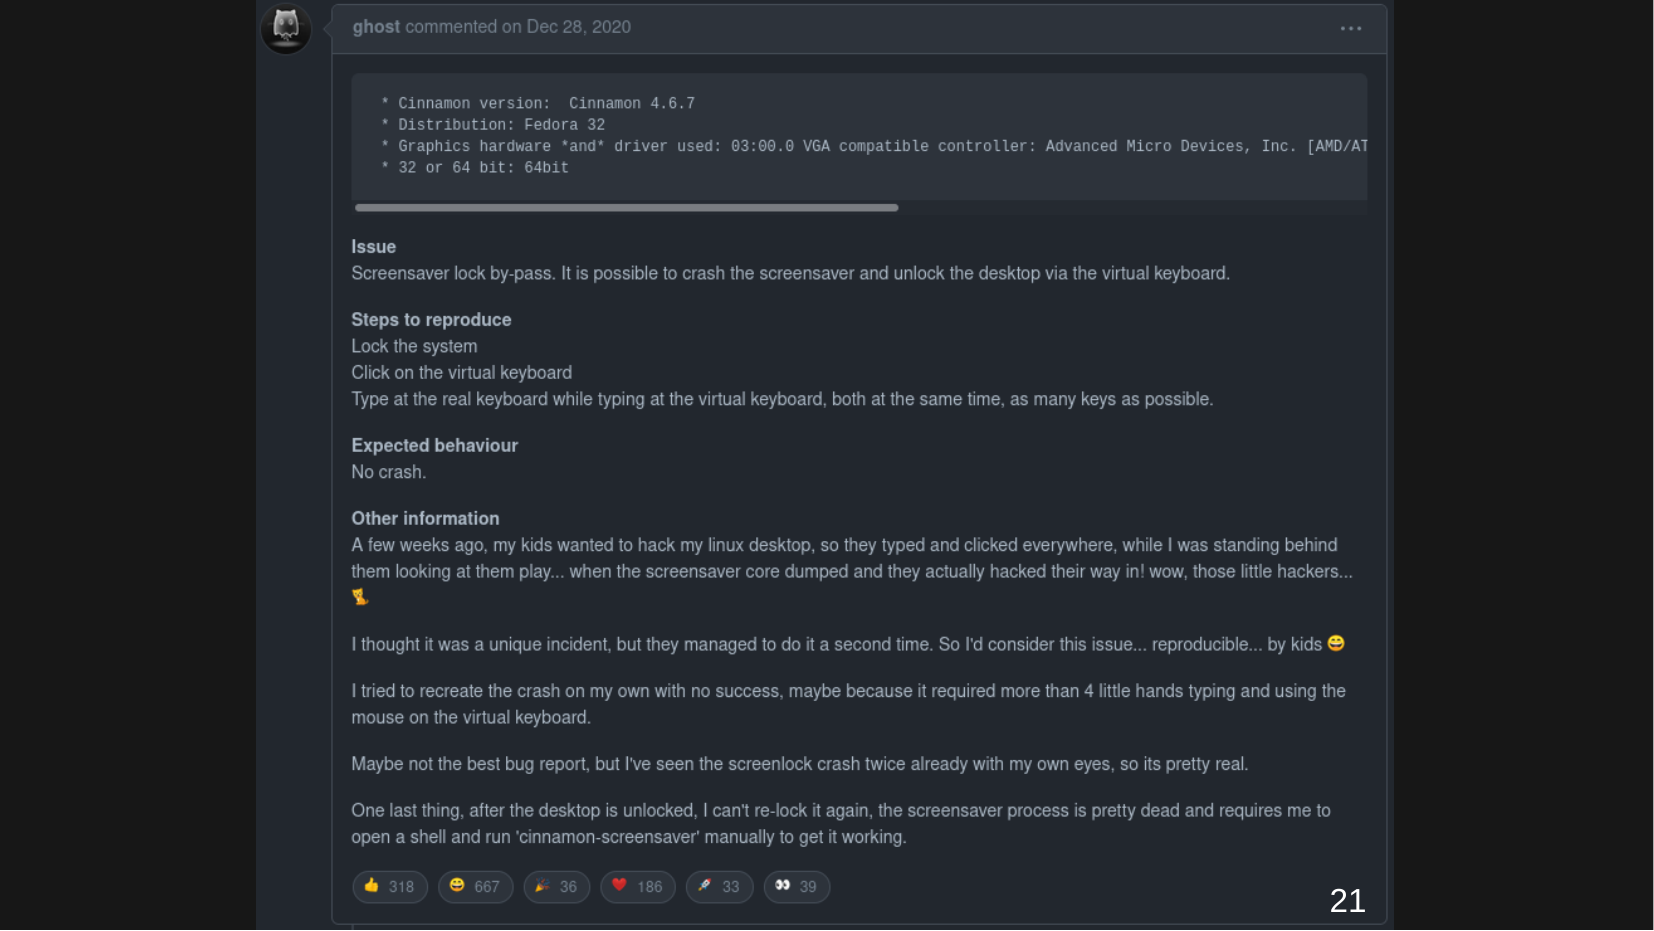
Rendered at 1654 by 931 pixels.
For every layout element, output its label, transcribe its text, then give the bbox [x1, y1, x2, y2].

picture [256, 0, 1394, 930]
text_box <number> [1314, 874, 1654, 931]
